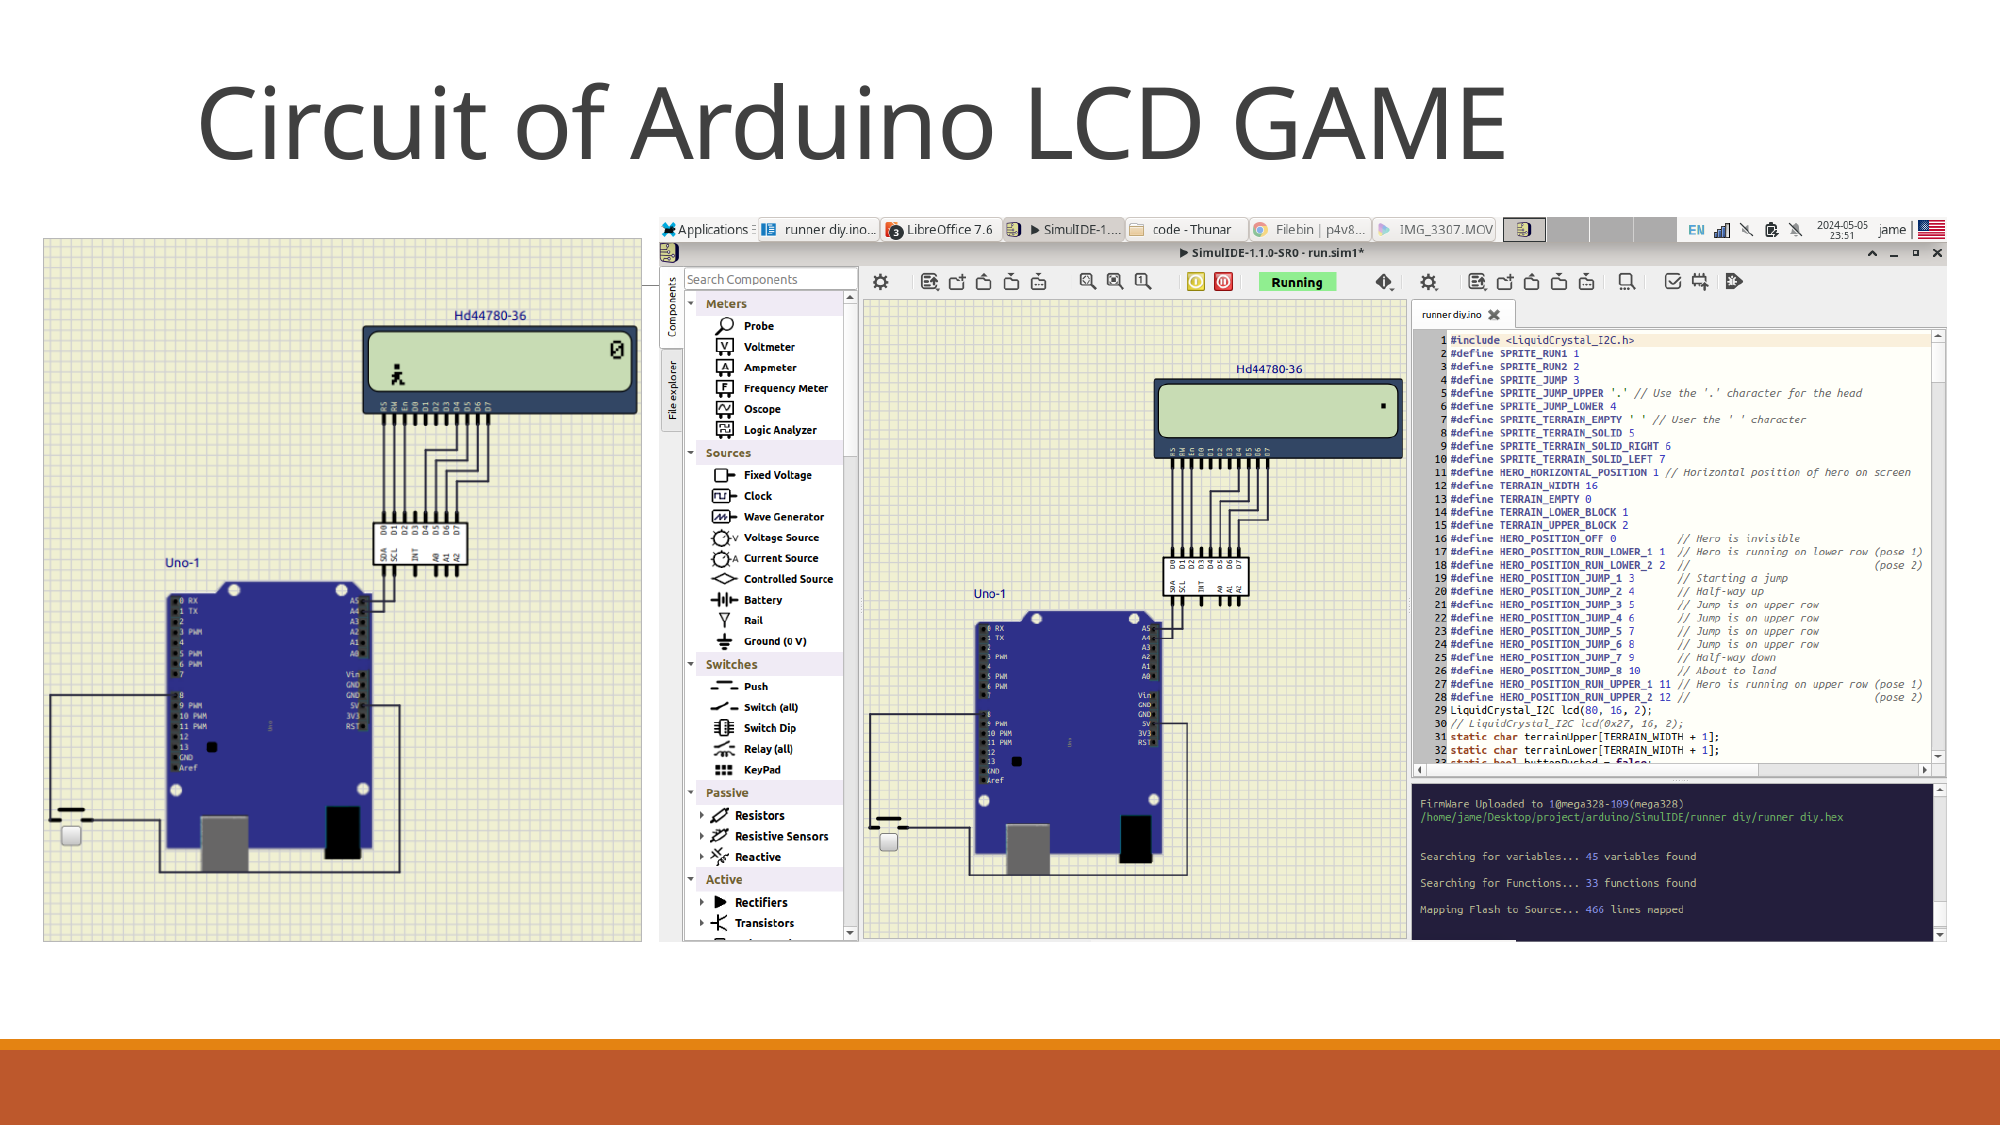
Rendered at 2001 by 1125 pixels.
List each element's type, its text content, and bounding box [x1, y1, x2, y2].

picture [659, 217, 1947, 942]
picture [43, 238, 642, 942]
title Circuit of Arduino LCD GAME [180, 0, 1830, 188]
